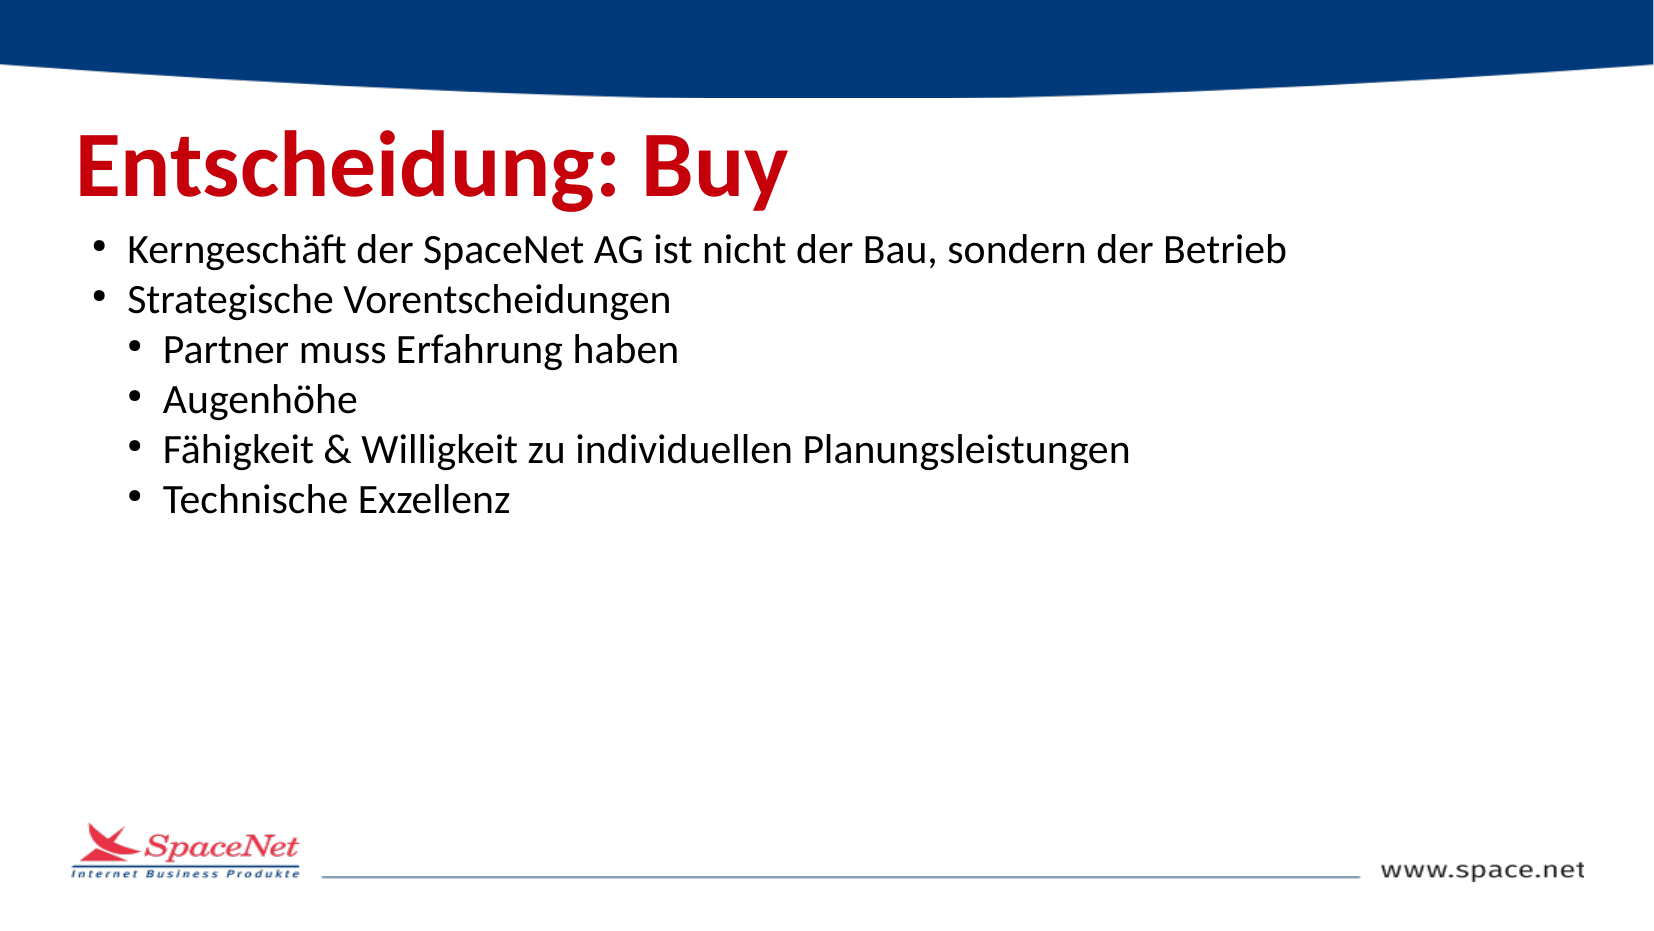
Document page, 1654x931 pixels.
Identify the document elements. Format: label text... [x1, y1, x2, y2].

text_box Entscheidung: Buy [60, 95, 1583, 223]
text_box Kerngeschäft der SpaceNet AG ist nicht der Bau, sondern der Betrieb Strategische Vorentscheidungen Partner muss Erfahrung haben Augenhöhe Fähigkeit & Willigkeit zu individuellen Planungsleistungen Technische Exzellenz [77, 223, 1576, 530]
